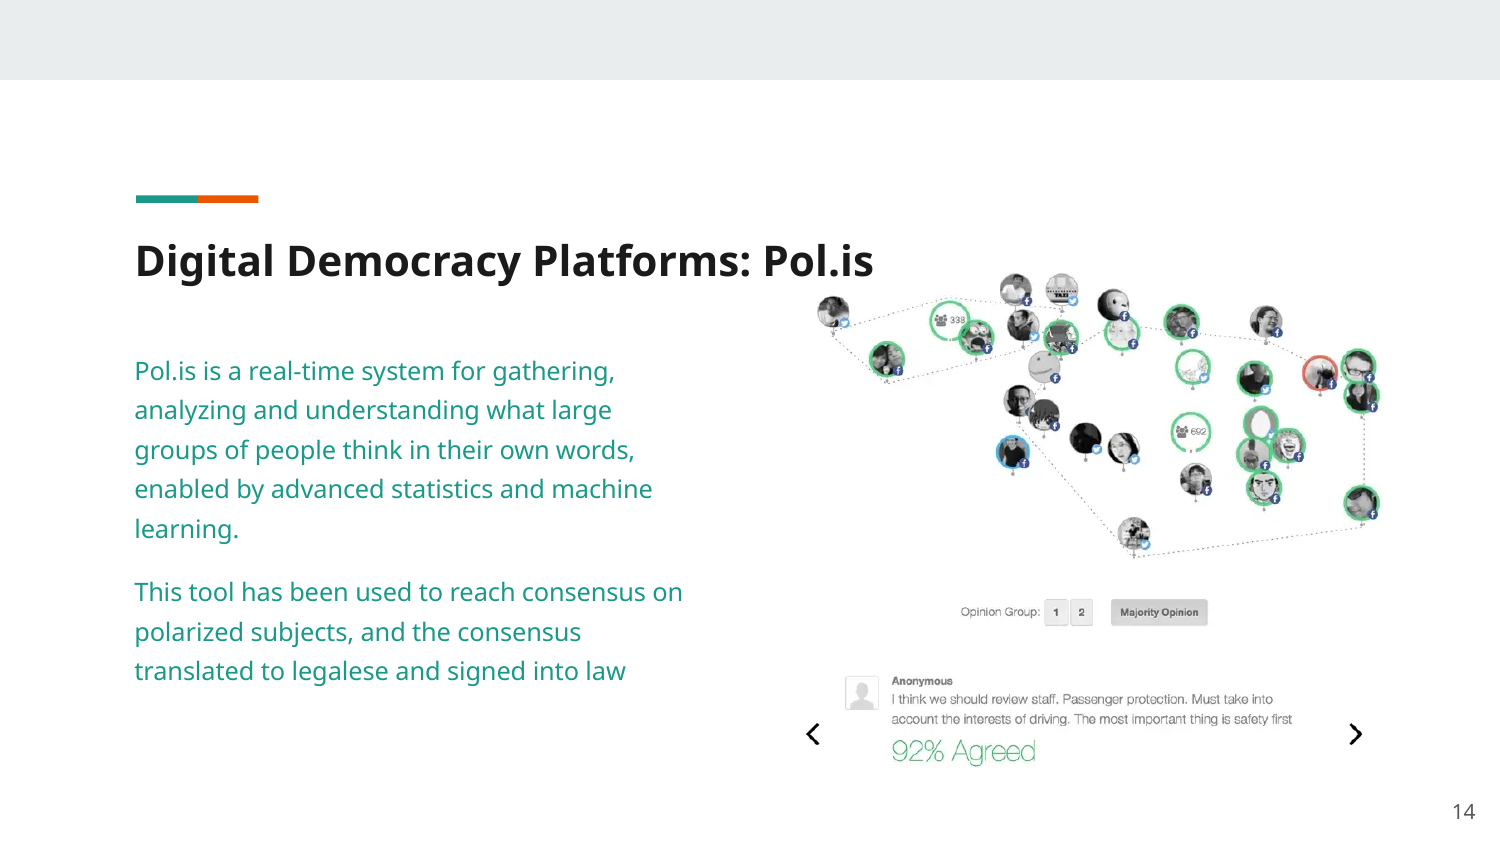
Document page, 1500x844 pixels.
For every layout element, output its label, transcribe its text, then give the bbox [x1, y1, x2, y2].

title Digital Democracy Platforms: Pol.is [119, 216, 1381, 305]
slide_number <number> [1400, 779, 1491, 844]
picture [800, 268, 1386, 769]
list Pol.is is a real-time system for gathering, analyzing and understanding what large groups of people think in their own words, enabled by advanced statistics and machine learning. This tool has been used to reach consensus on polarized subjects, and the consensus translated to legalese and signed into law [119, 332, 714, 704]
